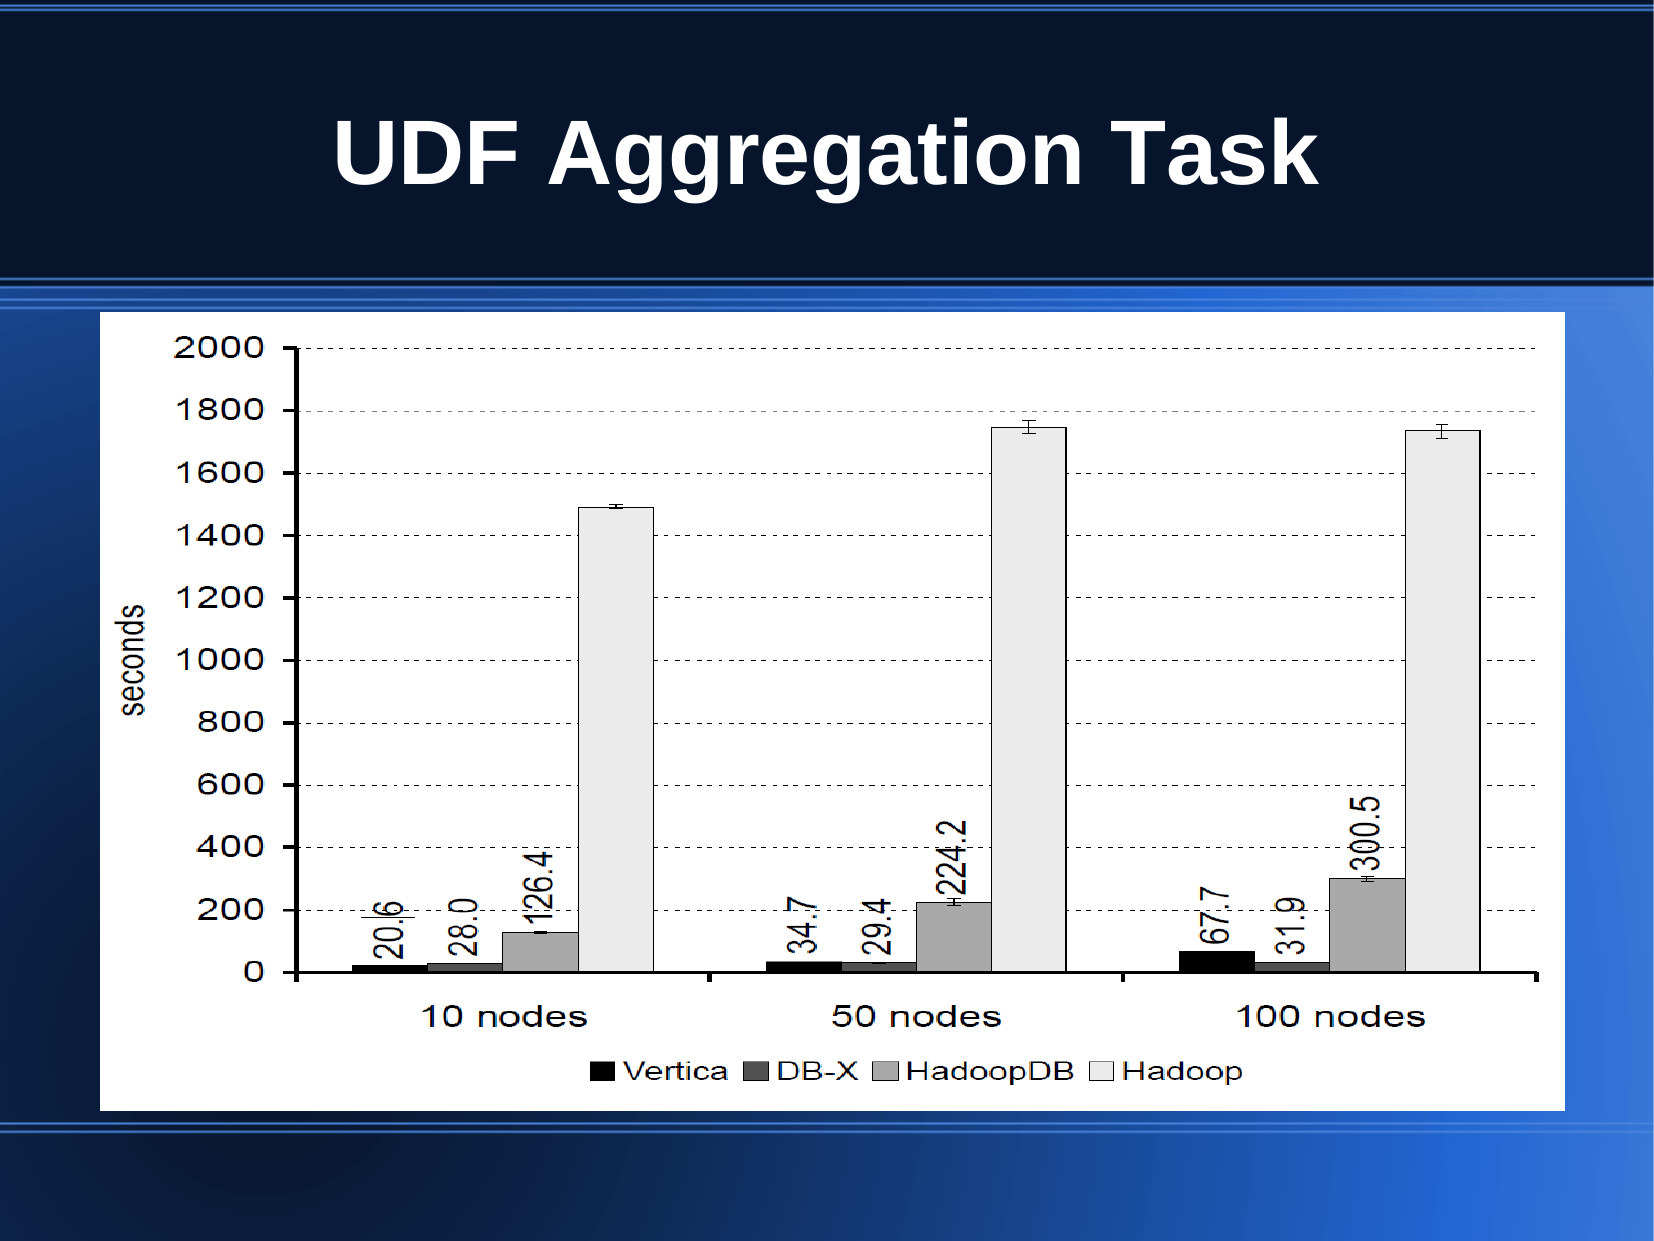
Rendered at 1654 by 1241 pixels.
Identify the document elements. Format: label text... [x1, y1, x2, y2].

picture [0, 0, 1654, 1241]
title UDF Aggregation Task [82, 49, 1571, 257]
